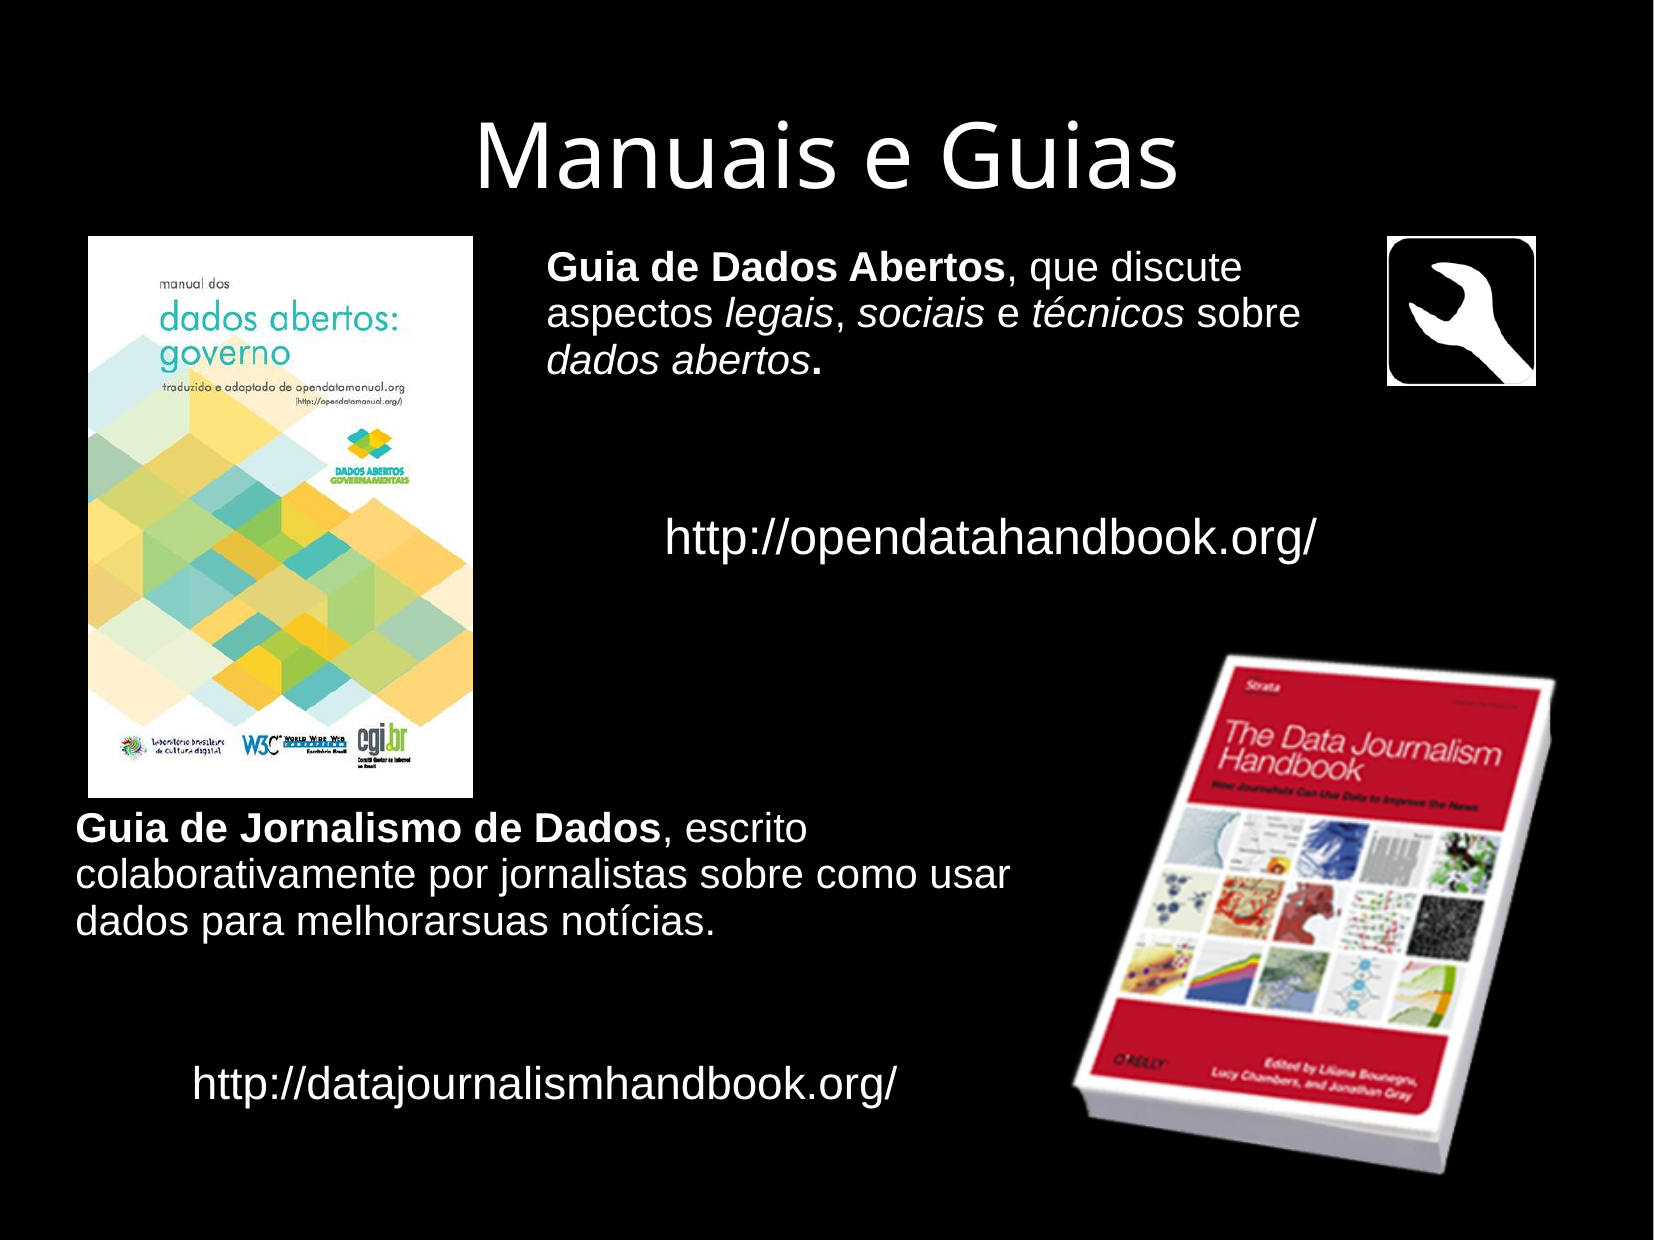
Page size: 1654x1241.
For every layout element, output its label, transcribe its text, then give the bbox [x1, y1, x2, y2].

picture [1066, 649, 1565, 1178]
text_box Guia de Jornalismo de Dados, escrito colaborativamente por jornalistas sobre como usar dados para melhorarsuas notícias. [60, 797, 1093, 975]
picture [88, 236, 473, 797]
picture [1387, 236, 1536, 386]
title Manuais e Guias [82, 49, 1571, 257]
text_box Guia de Dados Abertos, que discute aspectos legais, sociais e técnicos sobre dados abertos. [531, 236, 1329, 502]
text_box http://opendatahandbook.org/ [649, 501, 1333, 574]
text_box http://datajournalismhandbook.org/ [177, 1050, 914, 1123]
